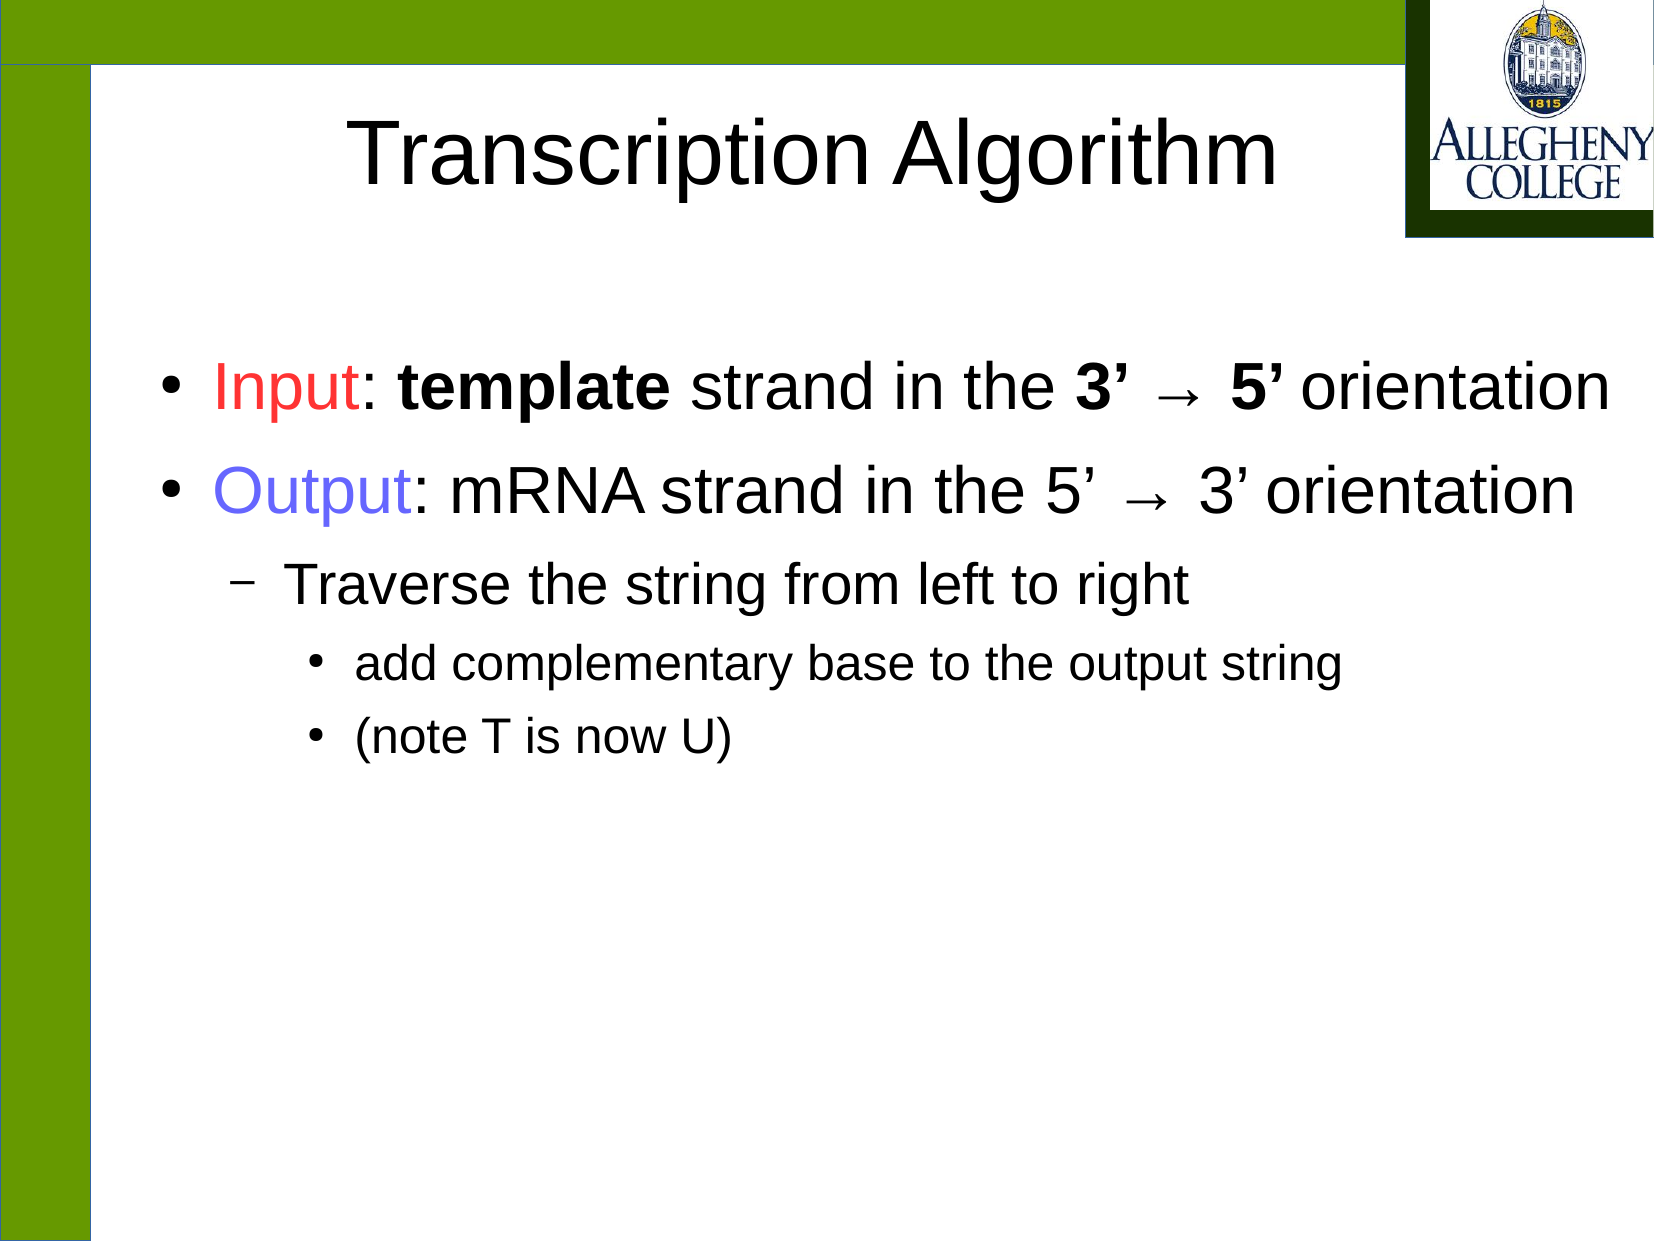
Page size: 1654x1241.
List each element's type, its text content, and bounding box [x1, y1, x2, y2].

picture [1430, 0, 1654, 210]
title Transcription Algorithm [112, 65, 1515, 257]
list Input: template strand in the 3’ → 5’ orientation Output: mRNA strand in the 5’ → 3’ orientation Traverse the string from left to right add complementary base to the output string (note T is now U) [141, 349, 1630, 1069]
text_box [0, 0, 1654, 1241]
